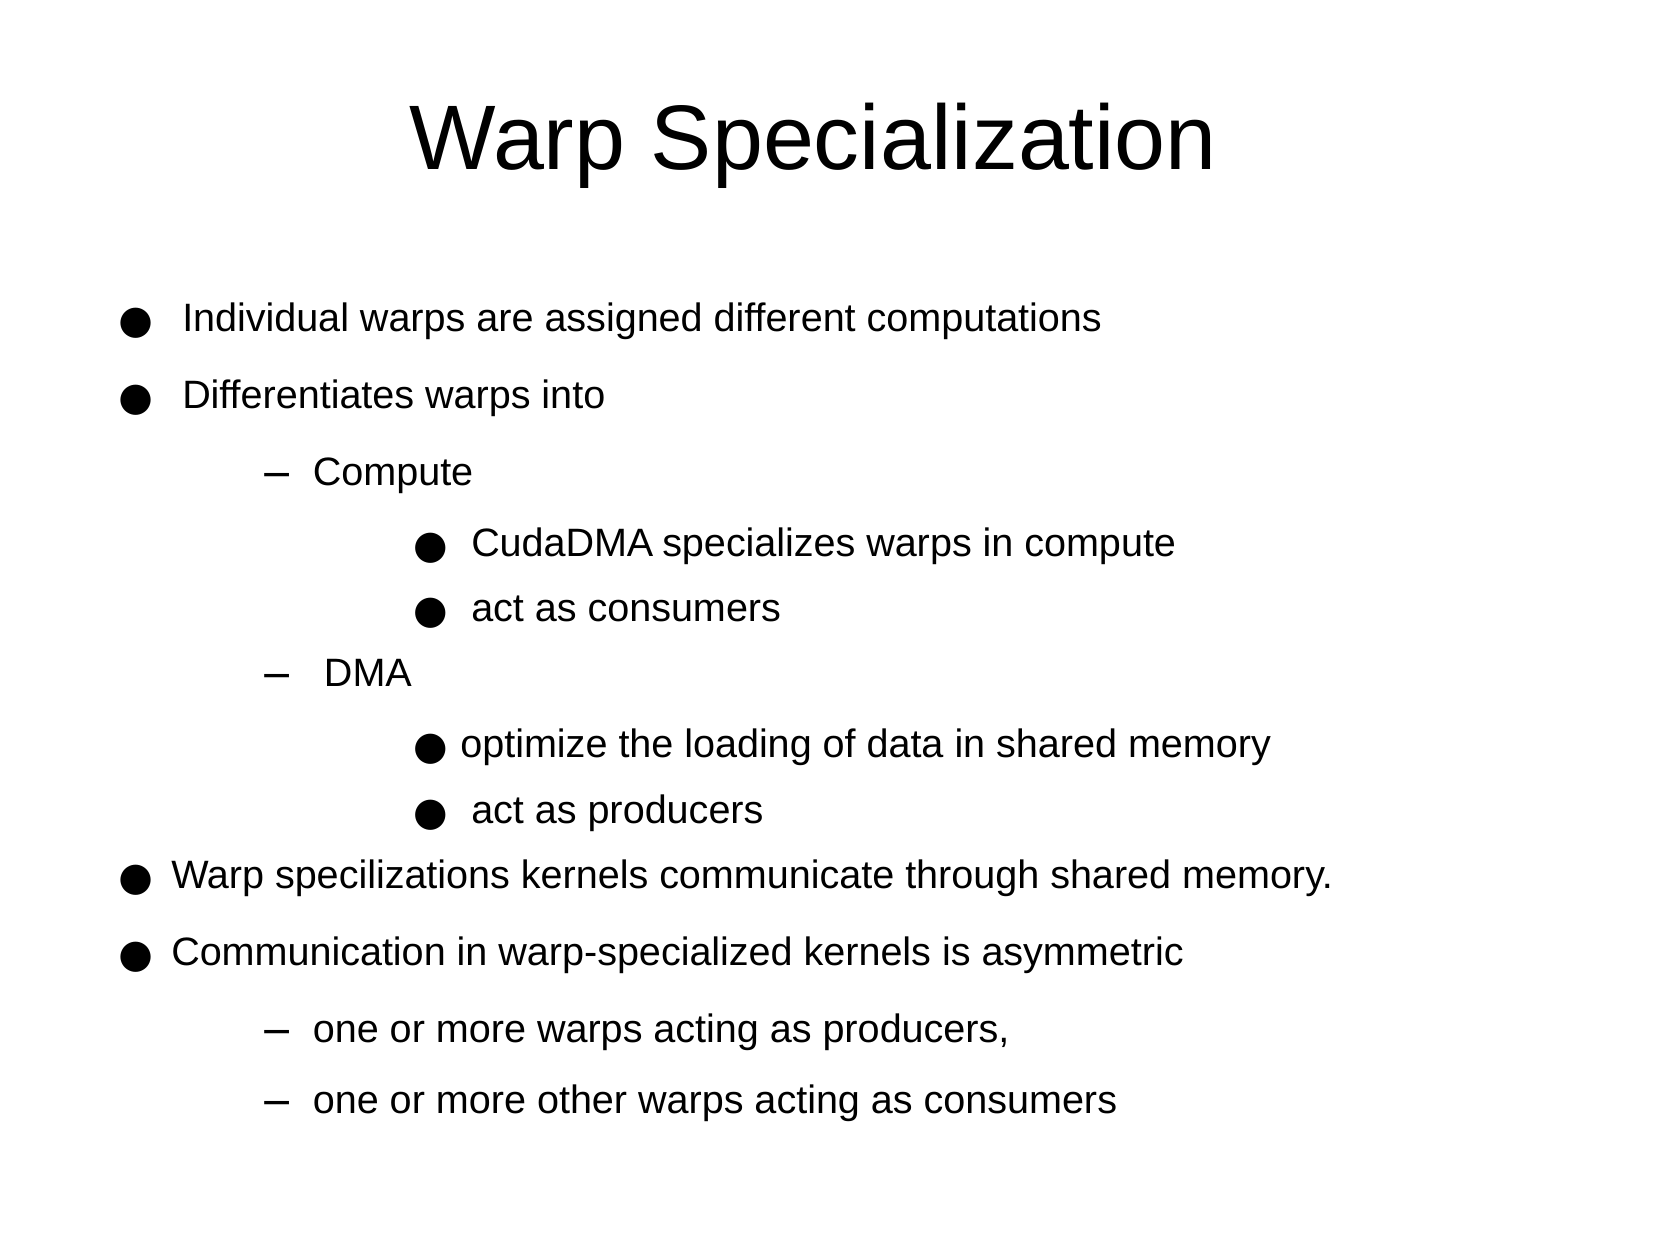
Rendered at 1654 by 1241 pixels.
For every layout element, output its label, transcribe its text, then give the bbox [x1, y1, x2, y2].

text_box Individual warps are assigned different computations Differentiates warps into Compute CudaDMA specializes warps in compute act as consumers DMA optimize the loading of data in shared memory act as producers Warp specilizations kernels communicate through shared memory. Communication in warp-specialized kernels is asymmetric one or more warps acting as producers, one or more other warps acting as consumers [83, 292, 1571, 1110]
text_box Warp Specialization [83, 15, 1571, 292]
